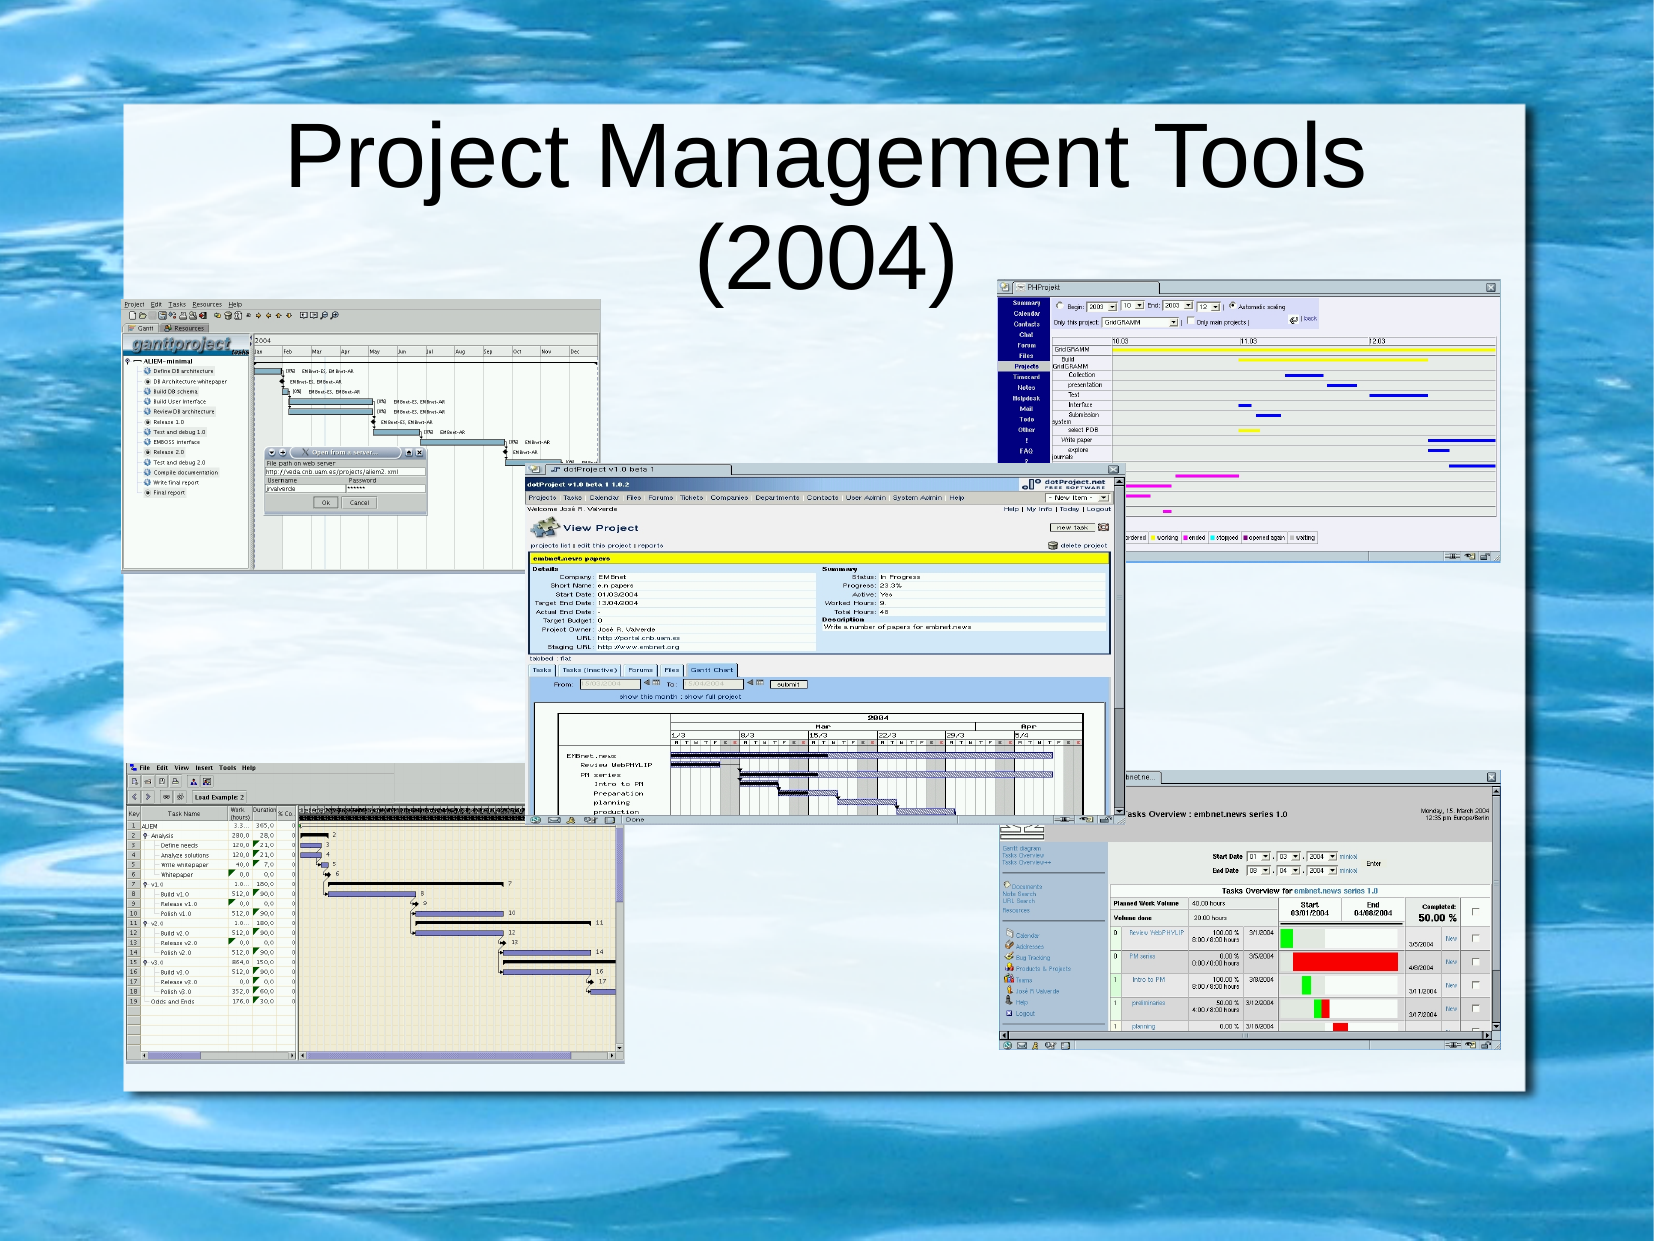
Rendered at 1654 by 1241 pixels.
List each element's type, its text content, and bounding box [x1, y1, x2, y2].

picture [0, 0, 1654, 1241]
title Project Management Tools (2004) [147, 104, 1506, 310]
